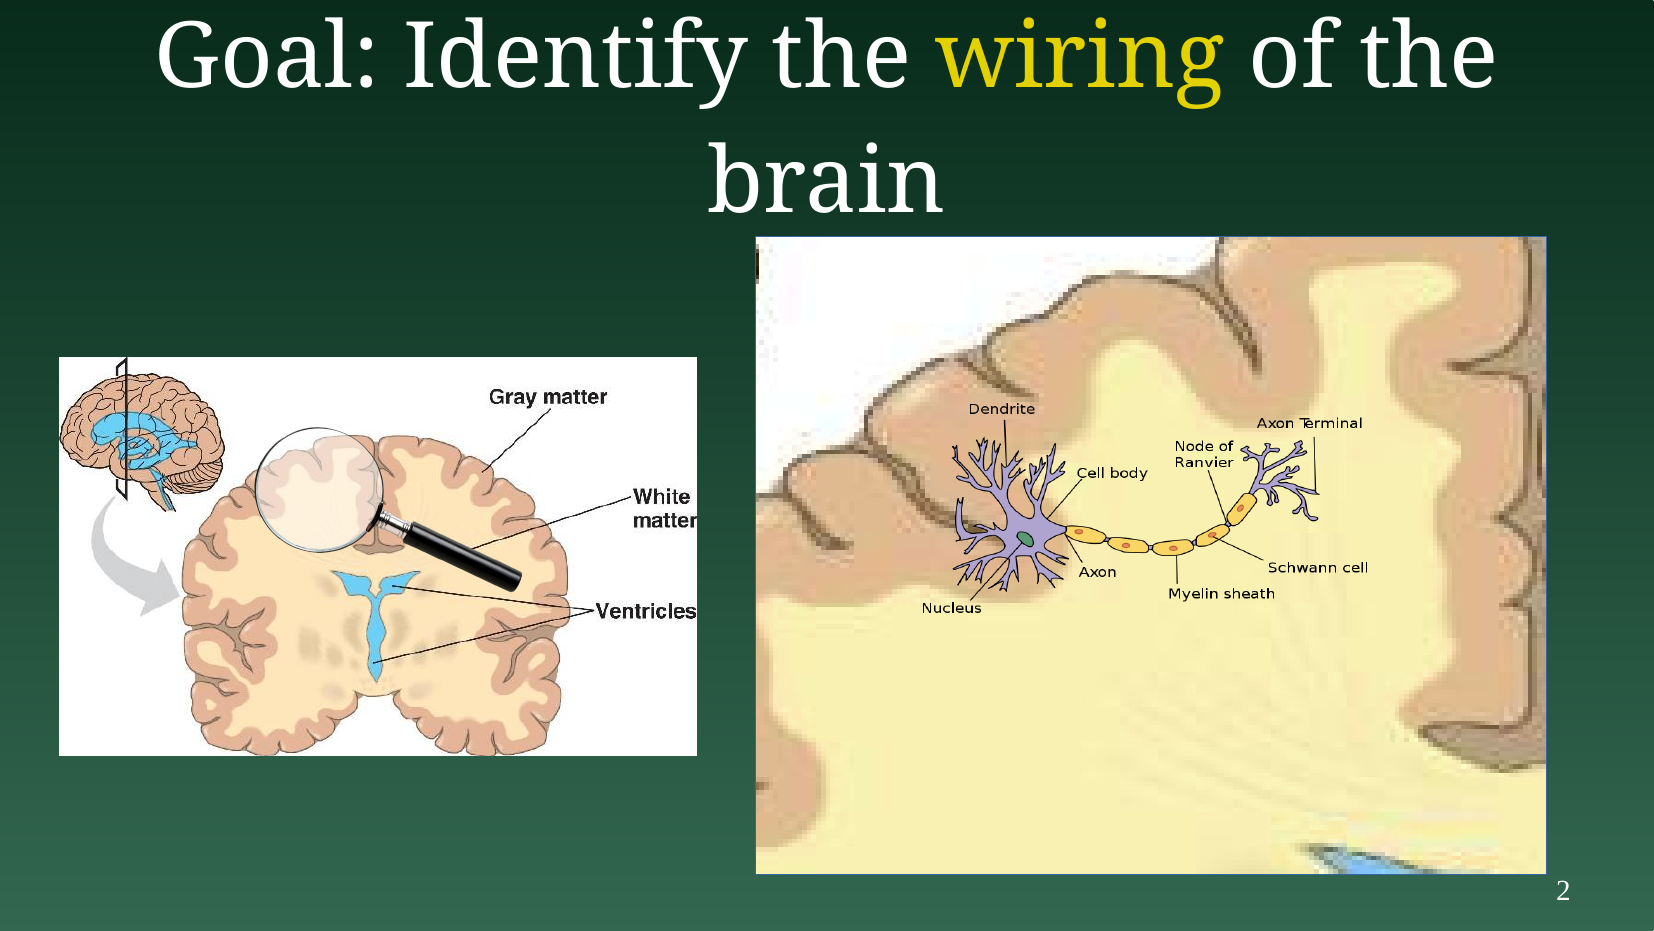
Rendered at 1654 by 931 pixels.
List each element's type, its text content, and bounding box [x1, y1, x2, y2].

title Goal: Identify the wiring of the brain [82, 37, 1571, 193]
picture [755, 236, 1547, 875]
picture [59, 357, 697, 756]
